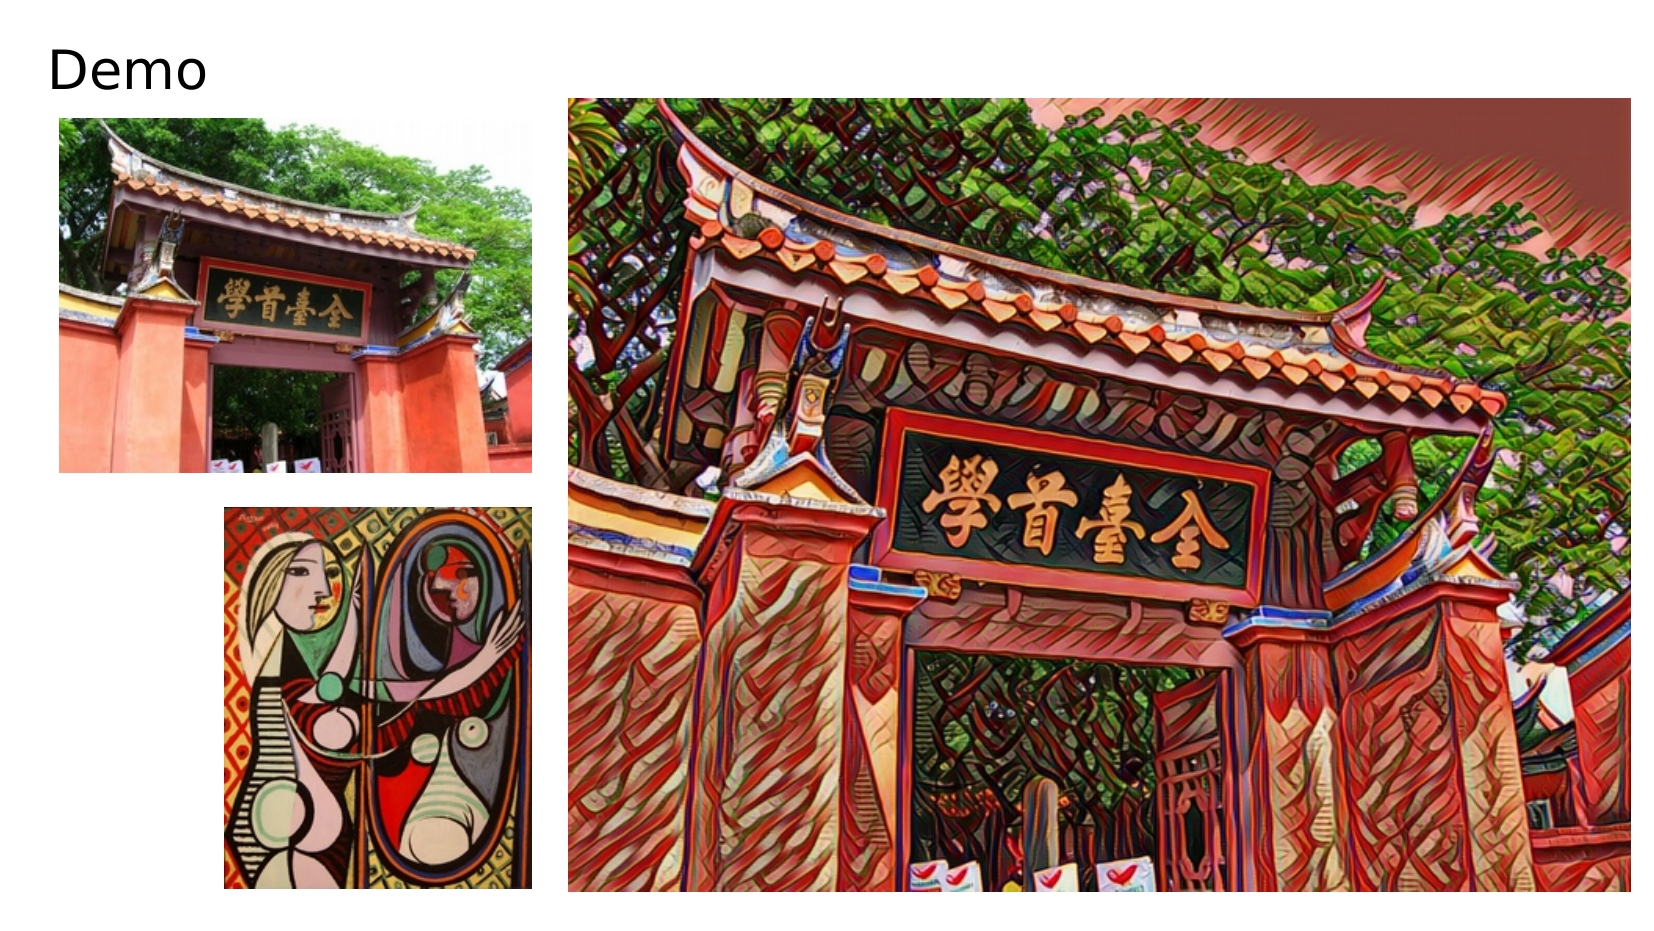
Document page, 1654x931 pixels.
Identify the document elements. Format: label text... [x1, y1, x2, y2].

title Demo [47, 23, 1536, 119]
picture [59, 118, 532, 473]
picture [568, 98, 1631, 892]
picture [224, 507, 532, 889]
